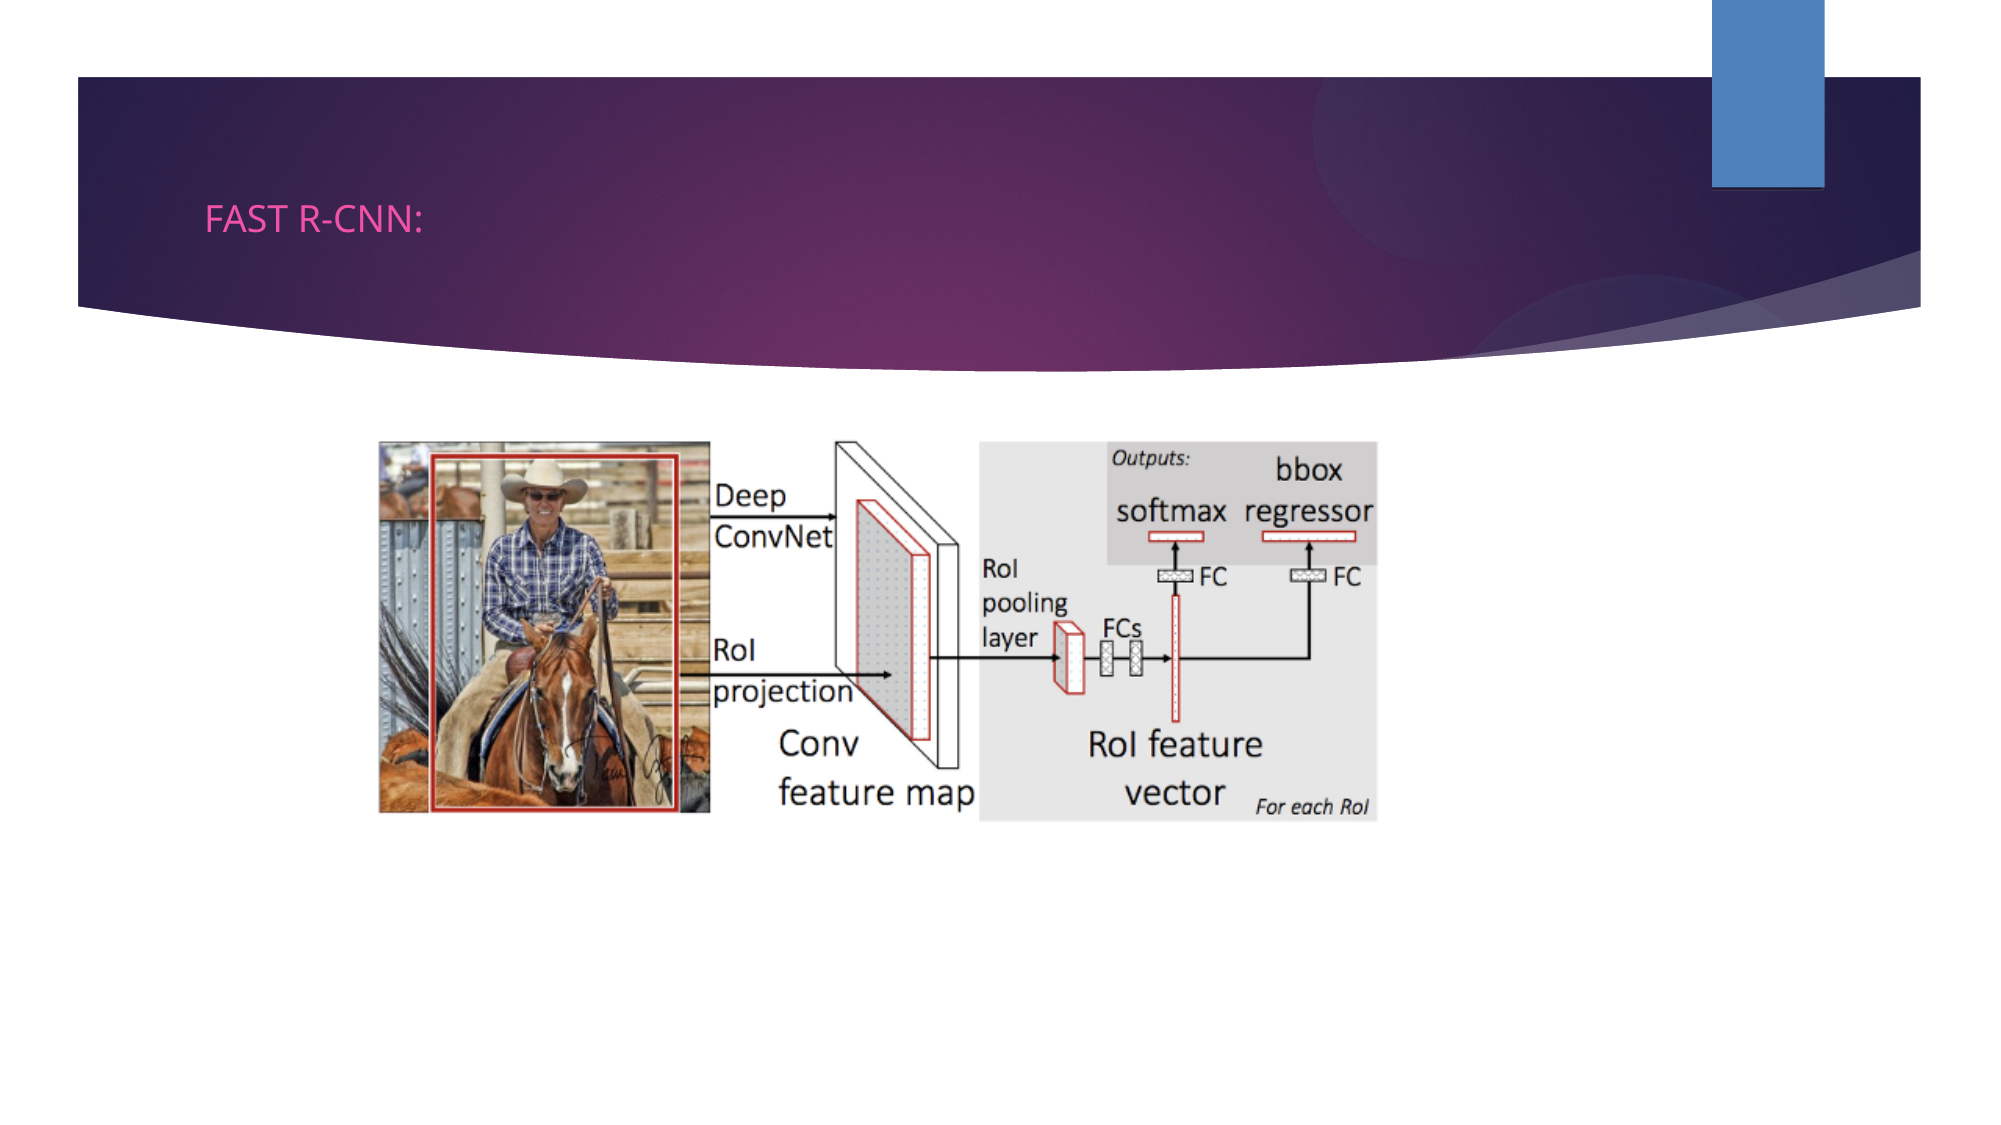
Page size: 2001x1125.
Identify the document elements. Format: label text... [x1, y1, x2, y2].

text_box Fast R-cnn: [189, 159, 1627, 276]
picture [79, 78, 1920, 371]
picture [335, 401, 1430, 846]
